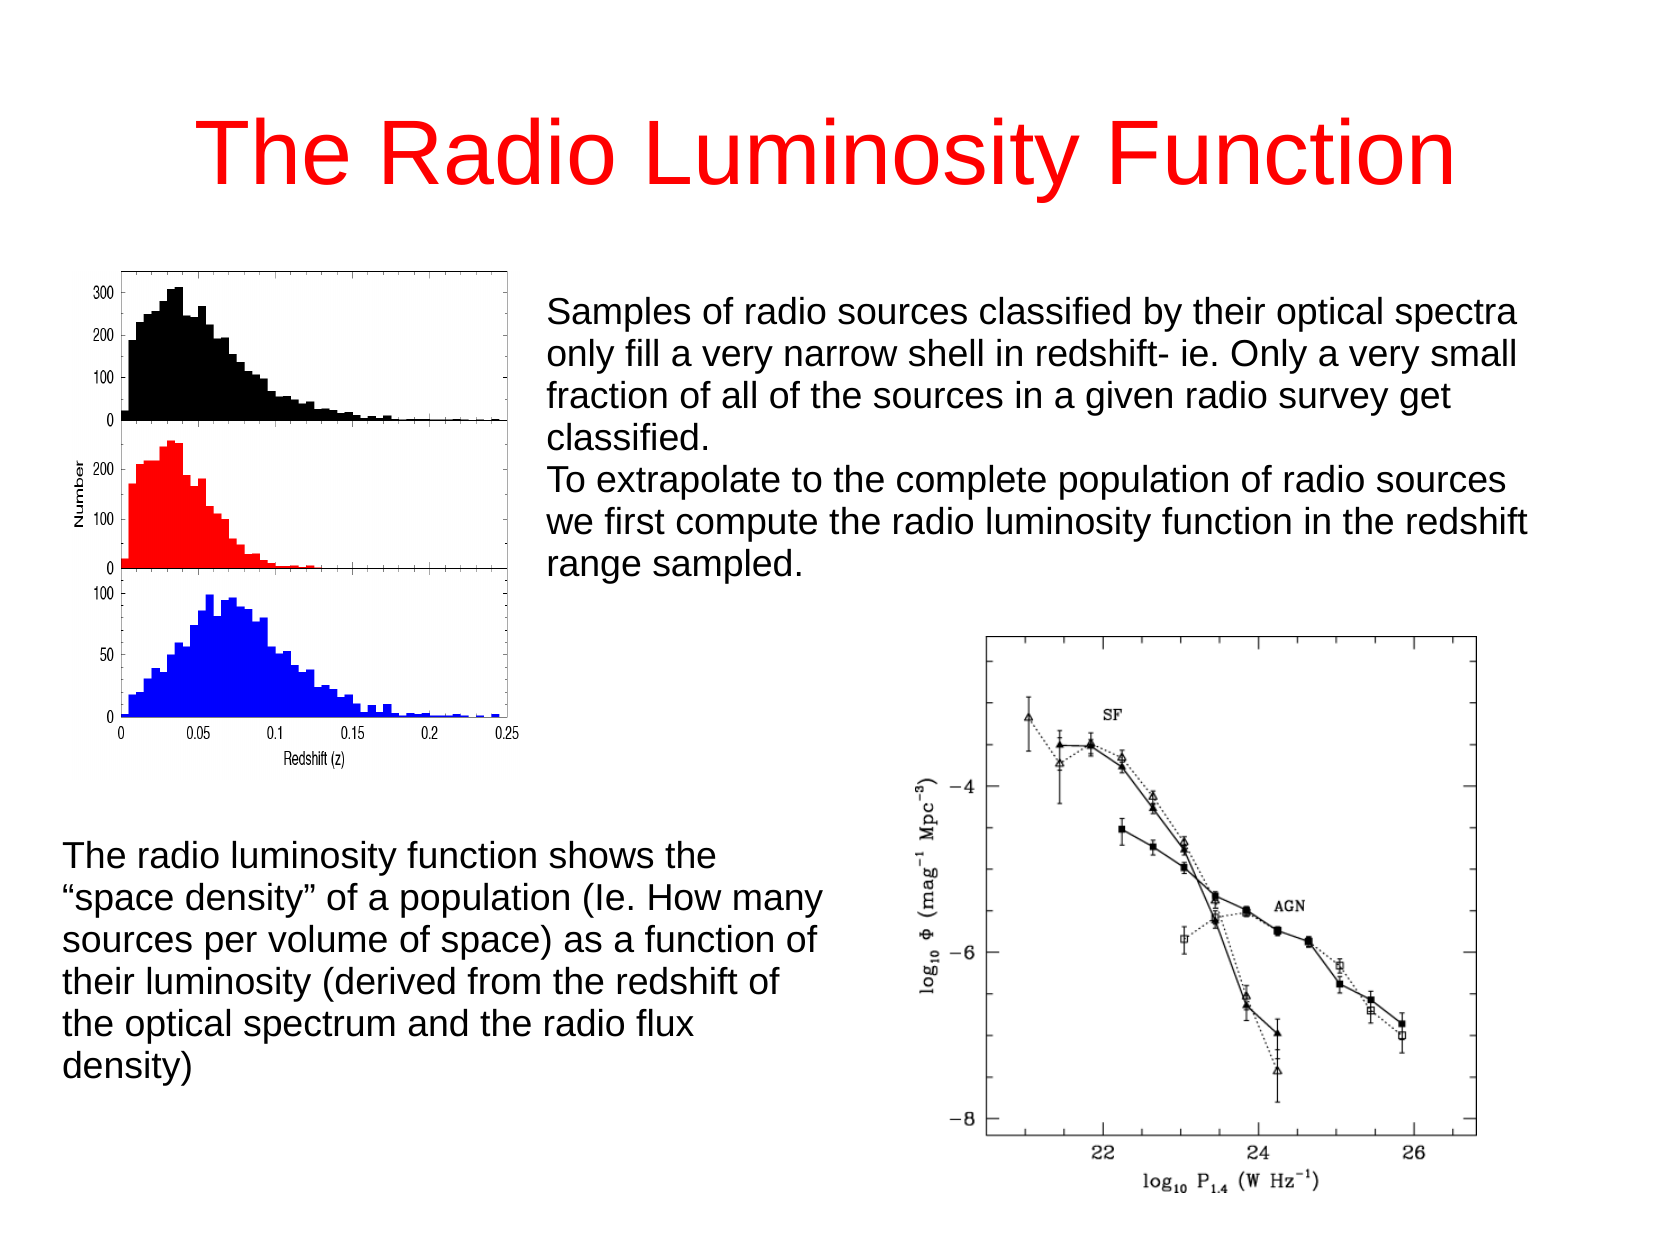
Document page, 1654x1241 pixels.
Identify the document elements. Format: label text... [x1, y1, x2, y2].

picture [915, 636, 1477, 1193]
title The Radio Luminosity Function [82, 49, 1571, 257]
text_box The radio luminosity function shows the “space density” of a population (Ie. How many sources per volume of space) as a function of their luminosity (derived from the redshift of the optical spectrum and the radio flux density) [47, 826, 839, 1146]
text_box Samples of radio sources classified by their optical spectra only fill a very narrow shell in redshift- ie. Only a very small fraction of all of the sources in a given radio survey get classified. To extrapolate to the complete population of radio sources we first compute the radio luminosity function in the redshift range sampled. [531, 283, 1548, 662]
picture [70, 271, 520, 780]
